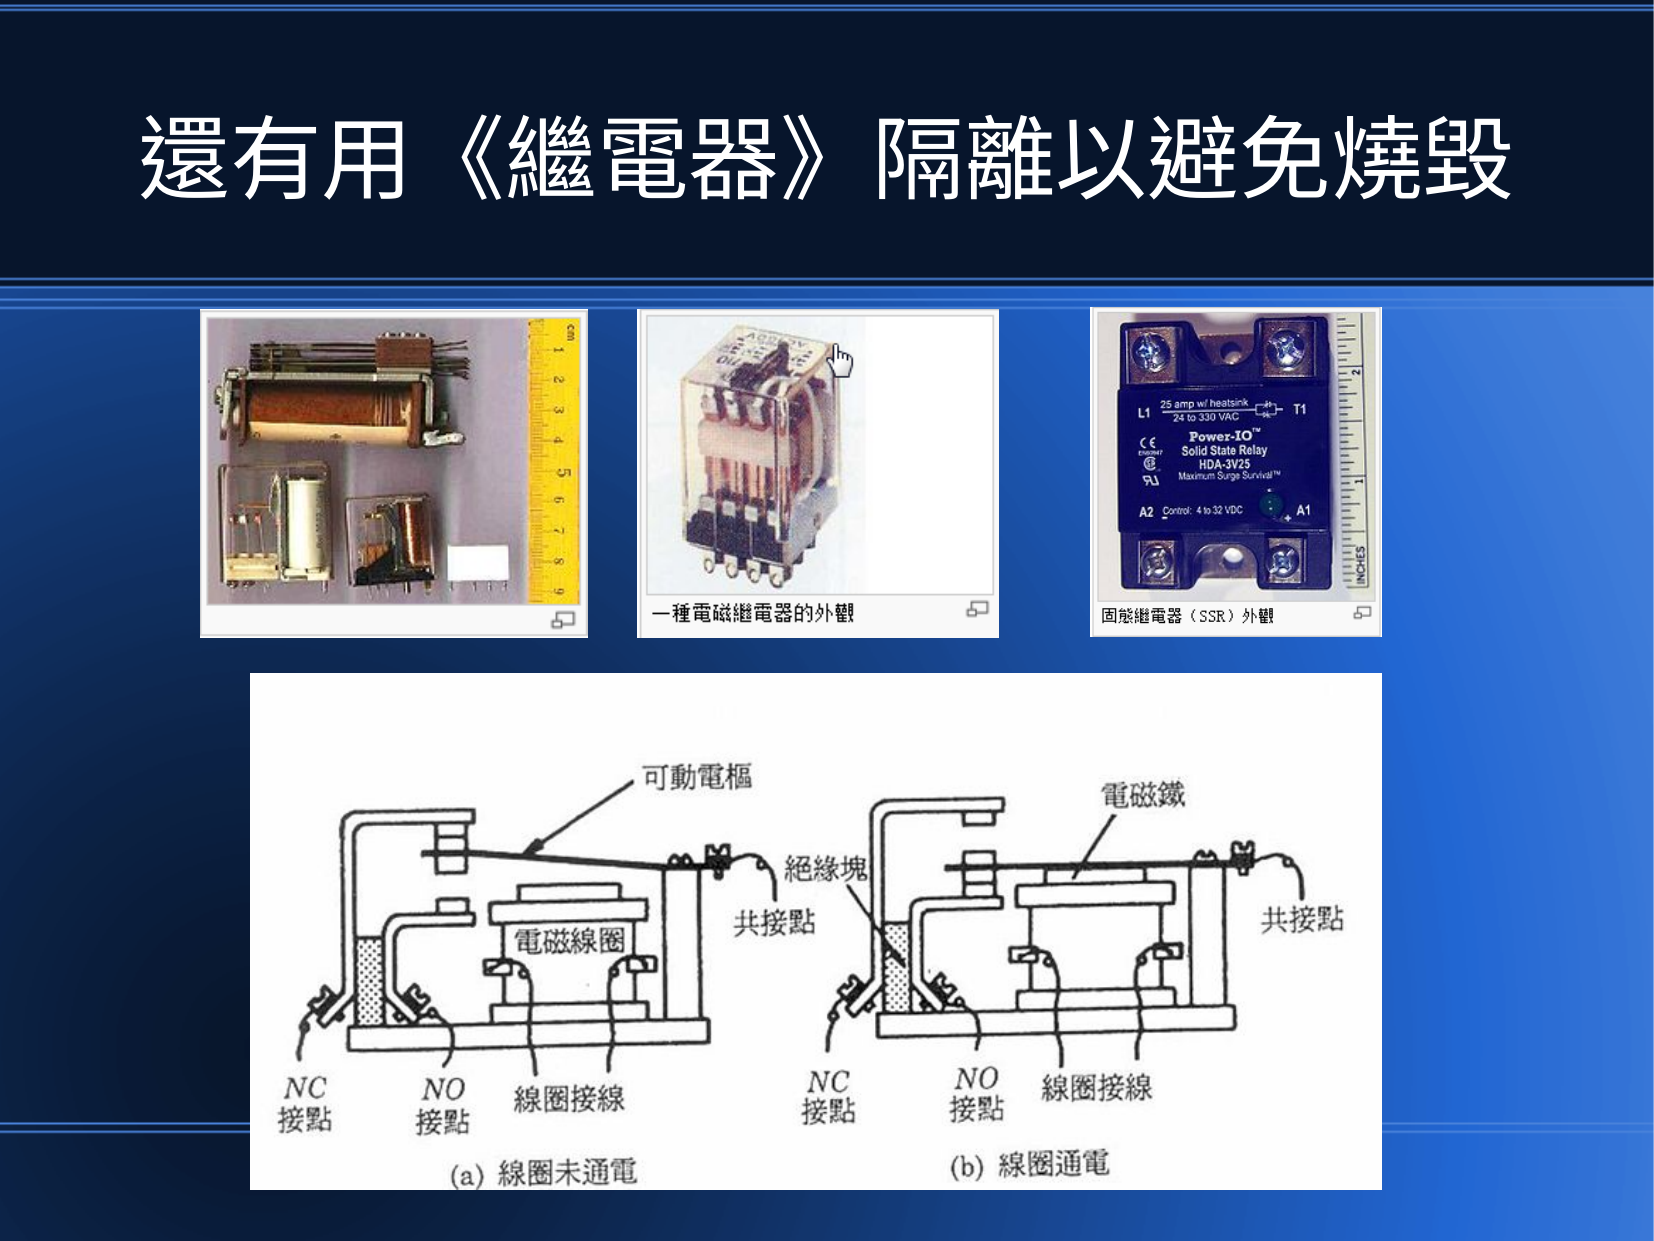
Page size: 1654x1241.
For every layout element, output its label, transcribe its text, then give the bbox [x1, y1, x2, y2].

picture [0, 0, 1654, 1241]
title 還有用《繼電器》隔離以避免燒毀 [82, 49, 1571, 257]
